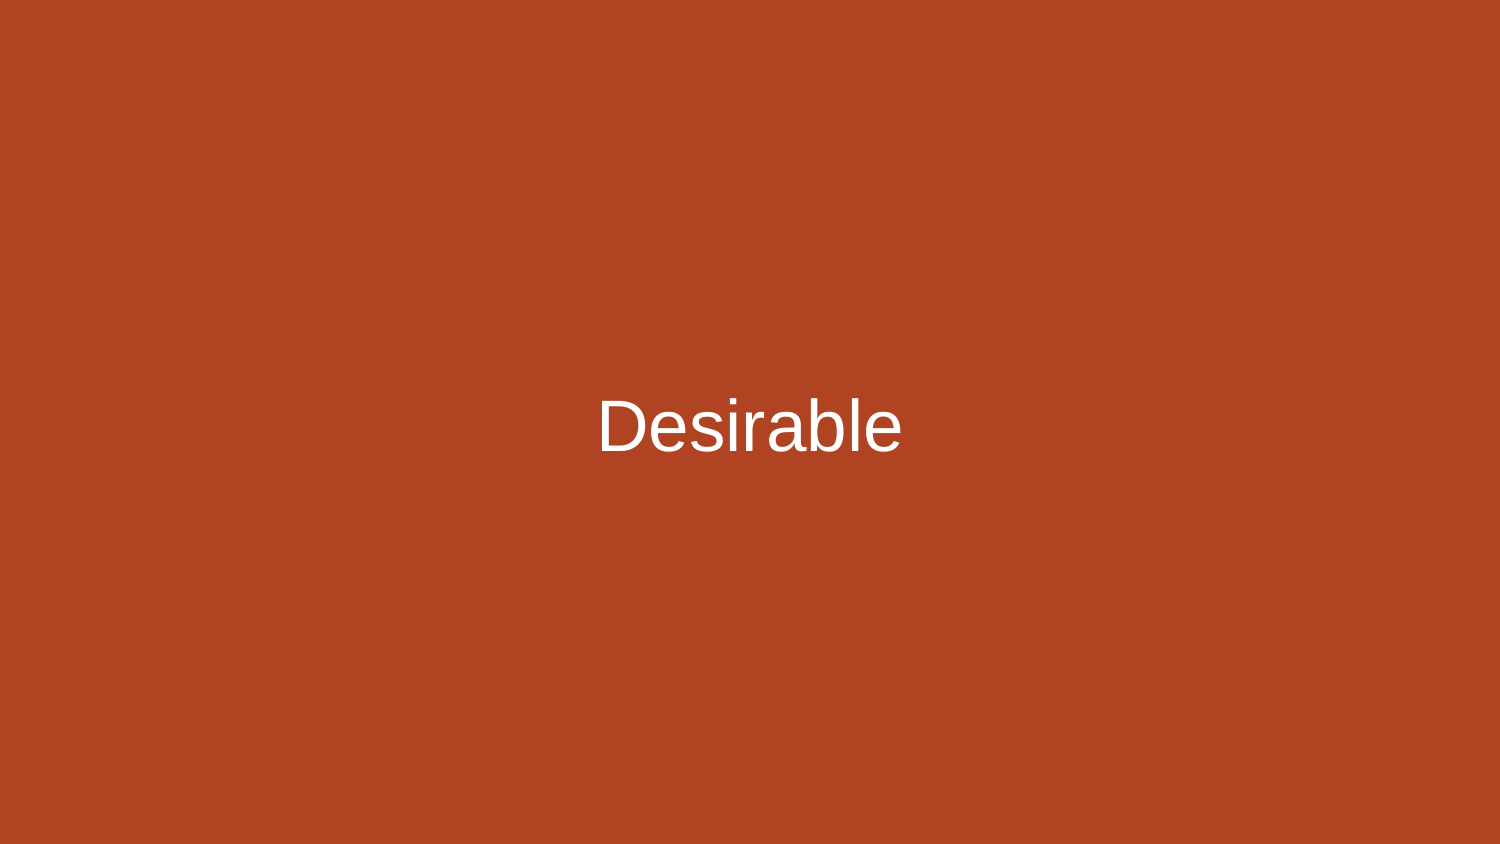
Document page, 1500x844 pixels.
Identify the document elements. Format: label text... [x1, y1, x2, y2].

text_box Desirable [0, 0, 1500, 844]
